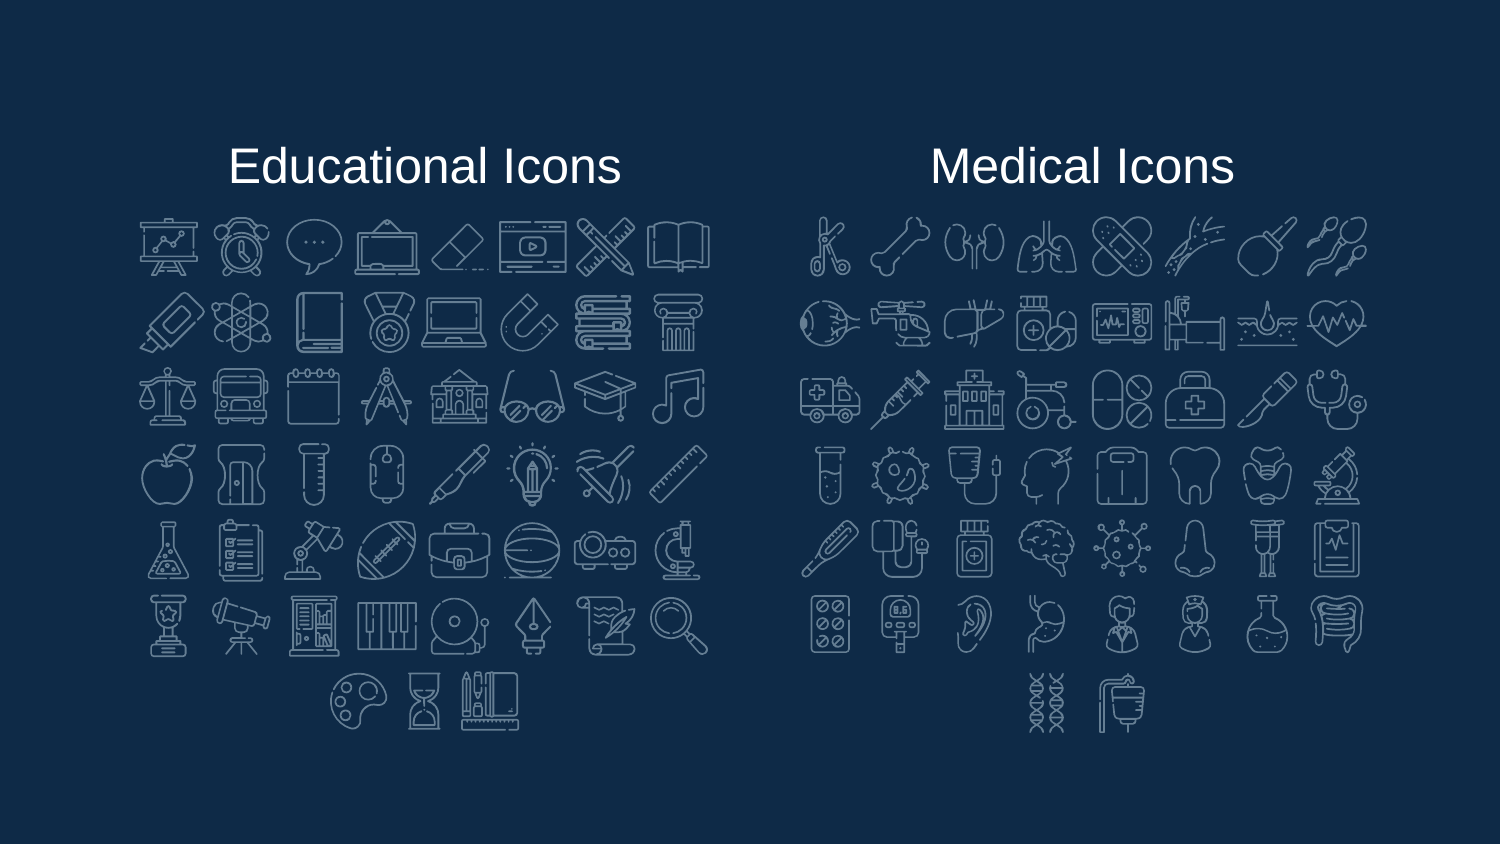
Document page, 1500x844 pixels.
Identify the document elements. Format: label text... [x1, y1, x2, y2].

text_box [296, 291, 343, 354]
text_box [654, 520, 701, 581]
text_box [1049, 672, 1064, 733]
text_box [838, 389, 851, 401]
text_box [1016, 295, 1077, 352]
text_box [139, 234, 198, 276]
text_box [800, 376, 861, 424]
text_box [957, 595, 992, 641]
text_box [1112, 550, 1121, 560]
text_box [620, 547, 631, 558]
text_box [653, 293, 704, 352]
text_box [579, 449, 601, 456]
text_box [943, 299, 1005, 348]
text_box [1306, 369, 1367, 430]
text_box [1174, 519, 1216, 578]
text_box [499, 221, 567, 273]
text_box [1164, 370, 1226, 429]
text_box [808, 384, 826, 401]
text_box [1093, 519, 1152, 577]
text_box [895, 621, 906, 629]
text_box [1027, 594, 1065, 653]
text_box [357, 602, 417, 651]
text_box [1113, 536, 1120, 543]
text_box [870, 300, 931, 347]
text_box [871, 446, 930, 505]
text_box [1100, 314, 1125, 330]
text_box [218, 524, 264, 582]
text_box [357, 520, 416, 580]
text_box [1027, 536, 1040, 544]
text_box [801, 519, 860, 578]
text_box [1237, 371, 1298, 428]
text_box [421, 297, 487, 348]
text_box [625, 478, 631, 501]
text_box [1310, 595, 1364, 654]
text_box [1091, 369, 1124, 430]
text_box [141, 443, 197, 505]
text_box [1164, 216, 1209, 277]
text_box [1029, 672, 1044, 733]
text_box [949, 404, 957, 416]
text_box [816, 599, 829, 613]
text_box [576, 455, 605, 463]
text_box [212, 597, 271, 655]
text_box [617, 475, 625, 504]
text_box [1179, 595, 1212, 653]
text_box [870, 369, 931, 430]
text_box [217, 444, 266, 506]
text_box [607, 547, 619, 558]
text_box [360, 367, 413, 426]
text_box [1306, 300, 1367, 348]
text_box [1169, 446, 1221, 505]
text_box [831, 617, 845, 631]
text_box [1127, 543, 1134, 550]
text_box [956, 519, 993, 578]
text_box [576, 444, 635, 504]
text_box [435, 397, 444, 409]
text_box [369, 444, 405, 504]
text_box [1016, 370, 1077, 430]
text_box [1125, 374, 1153, 429]
text_box [139, 366, 197, 426]
text_box Educational Icons [139, 118, 711, 198]
text_box [944, 369, 1005, 430]
text_box [430, 369, 489, 424]
text_box [461, 671, 520, 731]
text_box [225, 537, 254, 548]
text_box [473, 671, 483, 700]
text_box [670, 377, 705, 418]
text_box [1306, 216, 1339, 249]
text_box [354, 219, 420, 276]
text_box [211, 292, 272, 353]
text_box [1242, 446, 1292, 505]
text_box [576, 596, 636, 656]
text_box [908, 621, 916, 629]
text_box [286, 218, 343, 276]
text_box [816, 617, 829, 631]
text_box [649, 444, 708, 504]
text_box [1099, 672, 1145, 733]
text_box [962, 602, 987, 637]
text_box [431, 223, 484, 271]
text_box [514, 597, 552, 655]
text_box [1020, 460, 1043, 505]
text_box [500, 293, 559, 352]
text_box [1335, 244, 1367, 277]
text_box [298, 443, 330, 506]
text_box [896, 467, 916, 492]
text_box [287, 390, 340, 425]
text_box [815, 446, 846, 505]
text_box [503, 522, 561, 579]
text_box [1046, 528, 1062, 539]
text_box [1048, 220, 1077, 273]
text_box [1210, 238, 1226, 244]
text_box [1306, 216, 1367, 277]
text_box [575, 217, 636, 277]
text_box [475, 397, 484, 409]
text_box [810, 216, 851, 277]
text_box [1105, 595, 1139, 654]
text_box [1018, 519, 1075, 578]
text_box [888, 463, 901, 476]
text_box [899, 318, 908, 331]
text_box [831, 599, 845, 613]
text_box [289, 595, 340, 657]
text_box [975, 223, 1005, 270]
text_box [212, 368, 269, 425]
text_box [650, 596, 708, 655]
text_box [1040, 540, 1048, 546]
text_box [810, 595, 850, 653]
text_box [1164, 295, 1226, 351]
text_box [1016, 220, 1045, 273]
text_box [1325, 534, 1349, 551]
text_box Medical Icons [797, 118, 1369, 198]
text_box [901, 216, 931, 256]
text_box [1092, 216, 1153, 277]
text_box [831, 634, 845, 648]
text_box [573, 530, 637, 570]
text_box [1313, 519, 1360, 578]
text_box [1237, 216, 1298, 277]
text_box [1313, 446, 1361, 505]
text_box [957, 632, 978, 653]
text_box [430, 597, 490, 655]
text_box [1096, 446, 1148, 505]
text_box [429, 443, 490, 505]
text_box [218, 518, 250, 567]
text_box [948, 446, 1001, 505]
text_box [499, 369, 566, 423]
text_box [944, 223, 974, 270]
text_box [233, 479, 240, 487]
text_box [225, 561, 254, 571]
text_box [150, 594, 187, 658]
text_box [428, 522, 491, 579]
text_box [1109, 452, 1135, 463]
text_box [1031, 248, 1063, 273]
text_box [1237, 300, 1298, 336]
text_box [284, 520, 344, 580]
text_box [575, 295, 632, 350]
text_box [799, 300, 861, 347]
text_box [330, 672, 388, 730]
text_box [889, 599, 912, 618]
text_box [1091, 303, 1153, 344]
text_box [139, 218, 198, 249]
text_box [213, 217, 270, 277]
text_box [1246, 595, 1289, 653]
text_box [152, 230, 185, 254]
text_box [1028, 446, 1073, 505]
text_box [509, 445, 552, 507]
text_box [408, 672, 441, 730]
text_box [363, 291, 416, 353]
text_box [574, 370, 637, 422]
text_box [881, 595, 920, 654]
text_box [162, 305, 192, 335]
text_box [652, 368, 705, 425]
text_box [647, 221, 710, 273]
text_box [871, 519, 930, 578]
text_box [870, 216, 913, 277]
text_box [287, 368, 340, 416]
text_box [1096, 307, 1129, 336]
text_box [519, 236, 547, 257]
text_box [375, 319, 404, 347]
text_box [147, 521, 189, 580]
text_box [1250, 519, 1285, 578]
text_box [139, 291, 205, 354]
text_box [225, 549, 254, 560]
text_box [1202, 216, 1226, 233]
text_box [816, 634, 829, 648]
